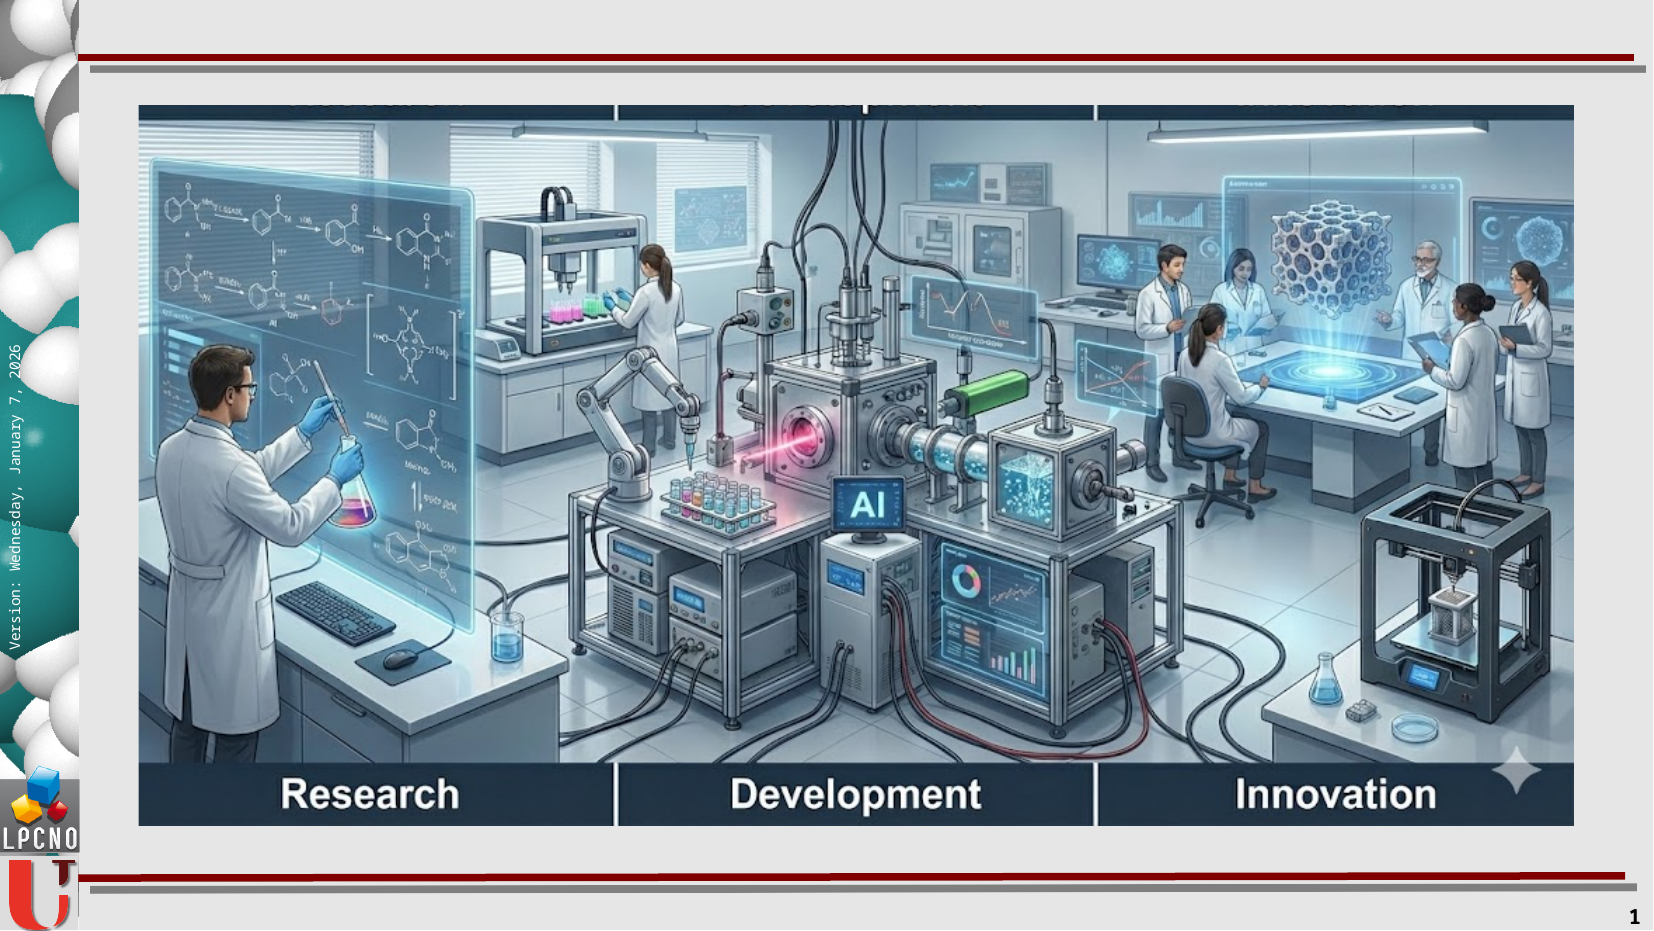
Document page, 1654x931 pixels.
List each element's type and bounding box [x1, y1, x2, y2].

picture [0, 0, 80, 855]
picture [9, 860, 75, 930]
picture [138, 105, 1574, 826]
